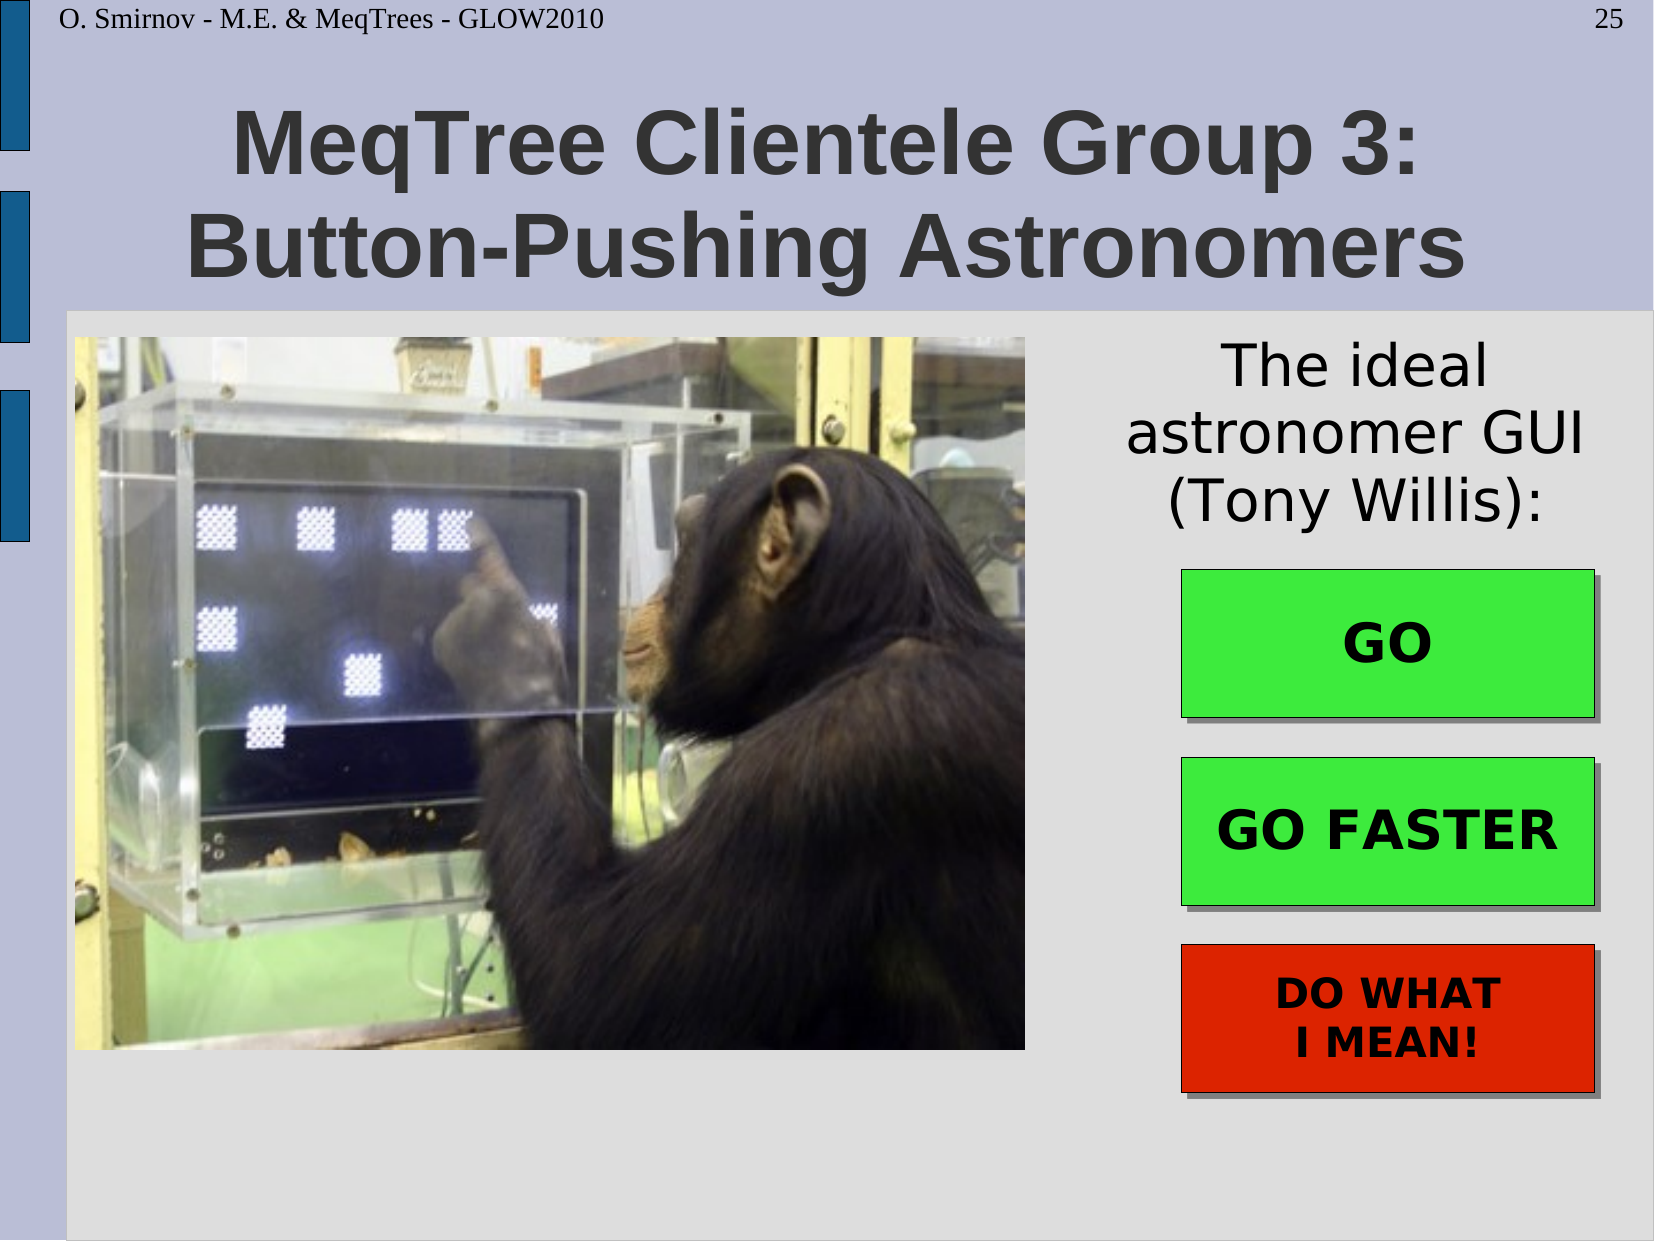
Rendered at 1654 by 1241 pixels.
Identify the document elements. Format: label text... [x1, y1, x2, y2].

title MeqTree Clientele Group 3: Button-Pushing Astronomers [121, 91, 1534, 299]
text_box DO WHAT I MEAN! [1181, 944, 1595, 1093]
text_box GO FASTER [1181, 757, 1595, 906]
text_box GO [1181, 621, 1595, 718]
picture [75, 337, 1025, 1051]
text_box The ideal astronomer GUI (Tony Willis): [1062, 324, 1649, 621]
